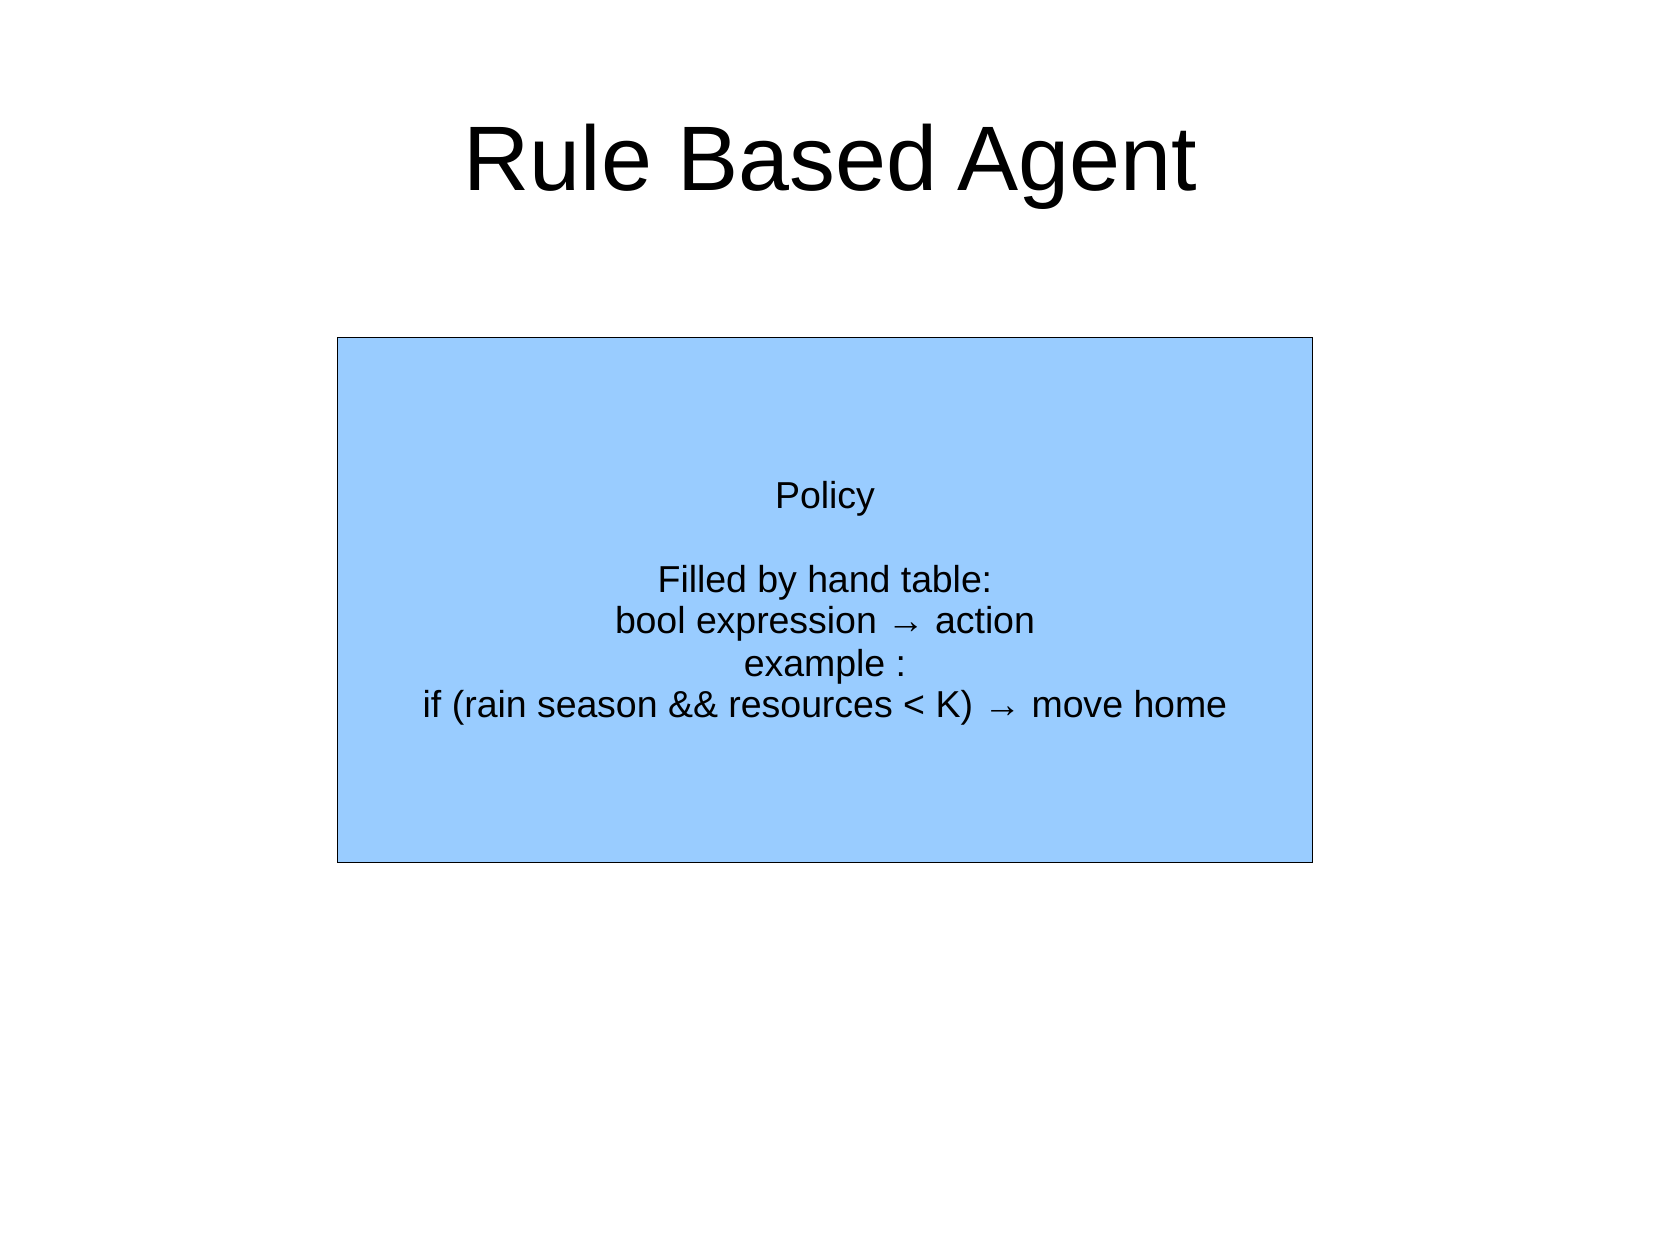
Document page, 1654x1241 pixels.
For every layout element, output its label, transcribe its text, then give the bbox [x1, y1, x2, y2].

title Rule Based Agent [86, 55, 1576, 263]
text_box Policy Filled by hand table: bool expression → action example : if (rain season && resources < K) → move home [337, 337, 1313, 863]
